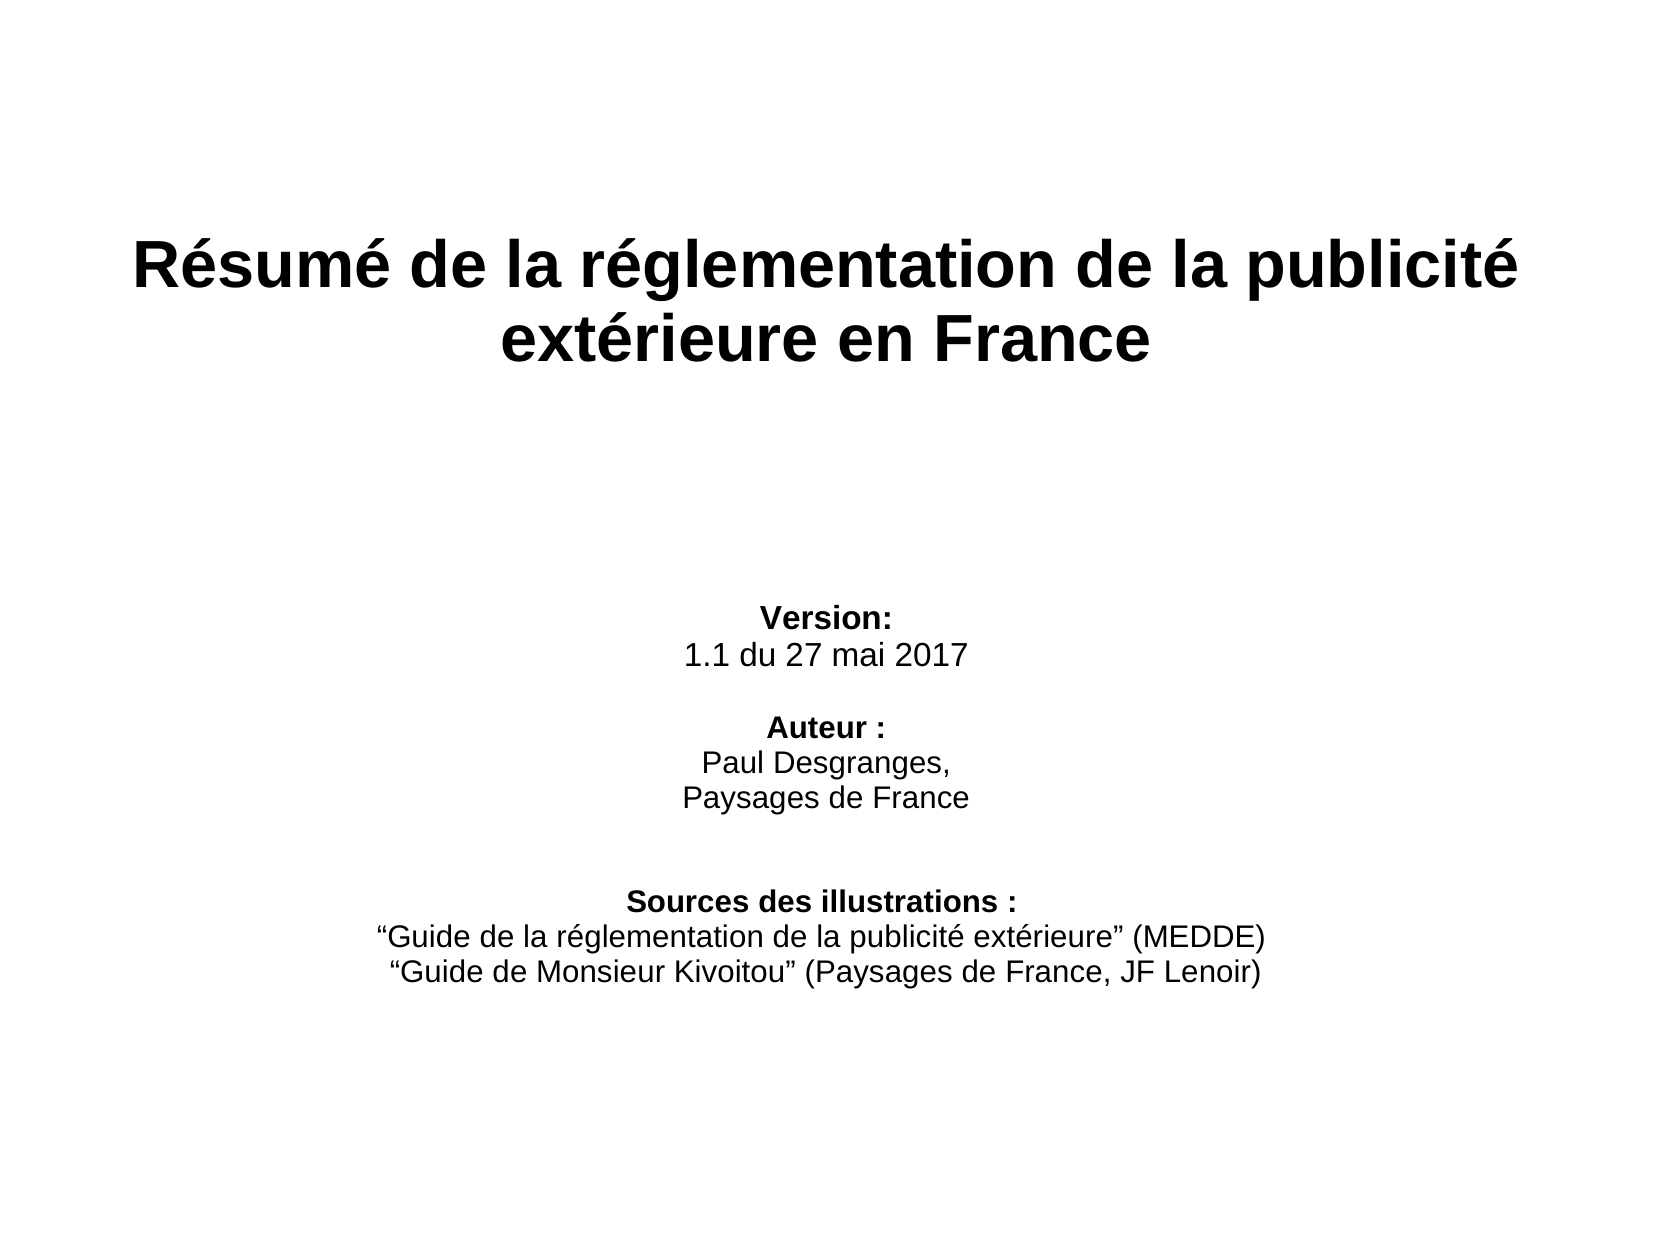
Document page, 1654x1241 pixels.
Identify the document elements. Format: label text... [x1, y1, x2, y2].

subtitle Résumé de la réglementation de la publicité extérieure en France Version: 1.1 du 27 mai 2017 Auteur : Paul Desgranges, Paysages de France Sources des illustrations : “Guide de la réglementation de la publicité extérieure” (MEDDE) “Guide de Monsieur Kivoitou” (Paysages de France, JF Lenoir) [82, 45, 1571, 1122]
